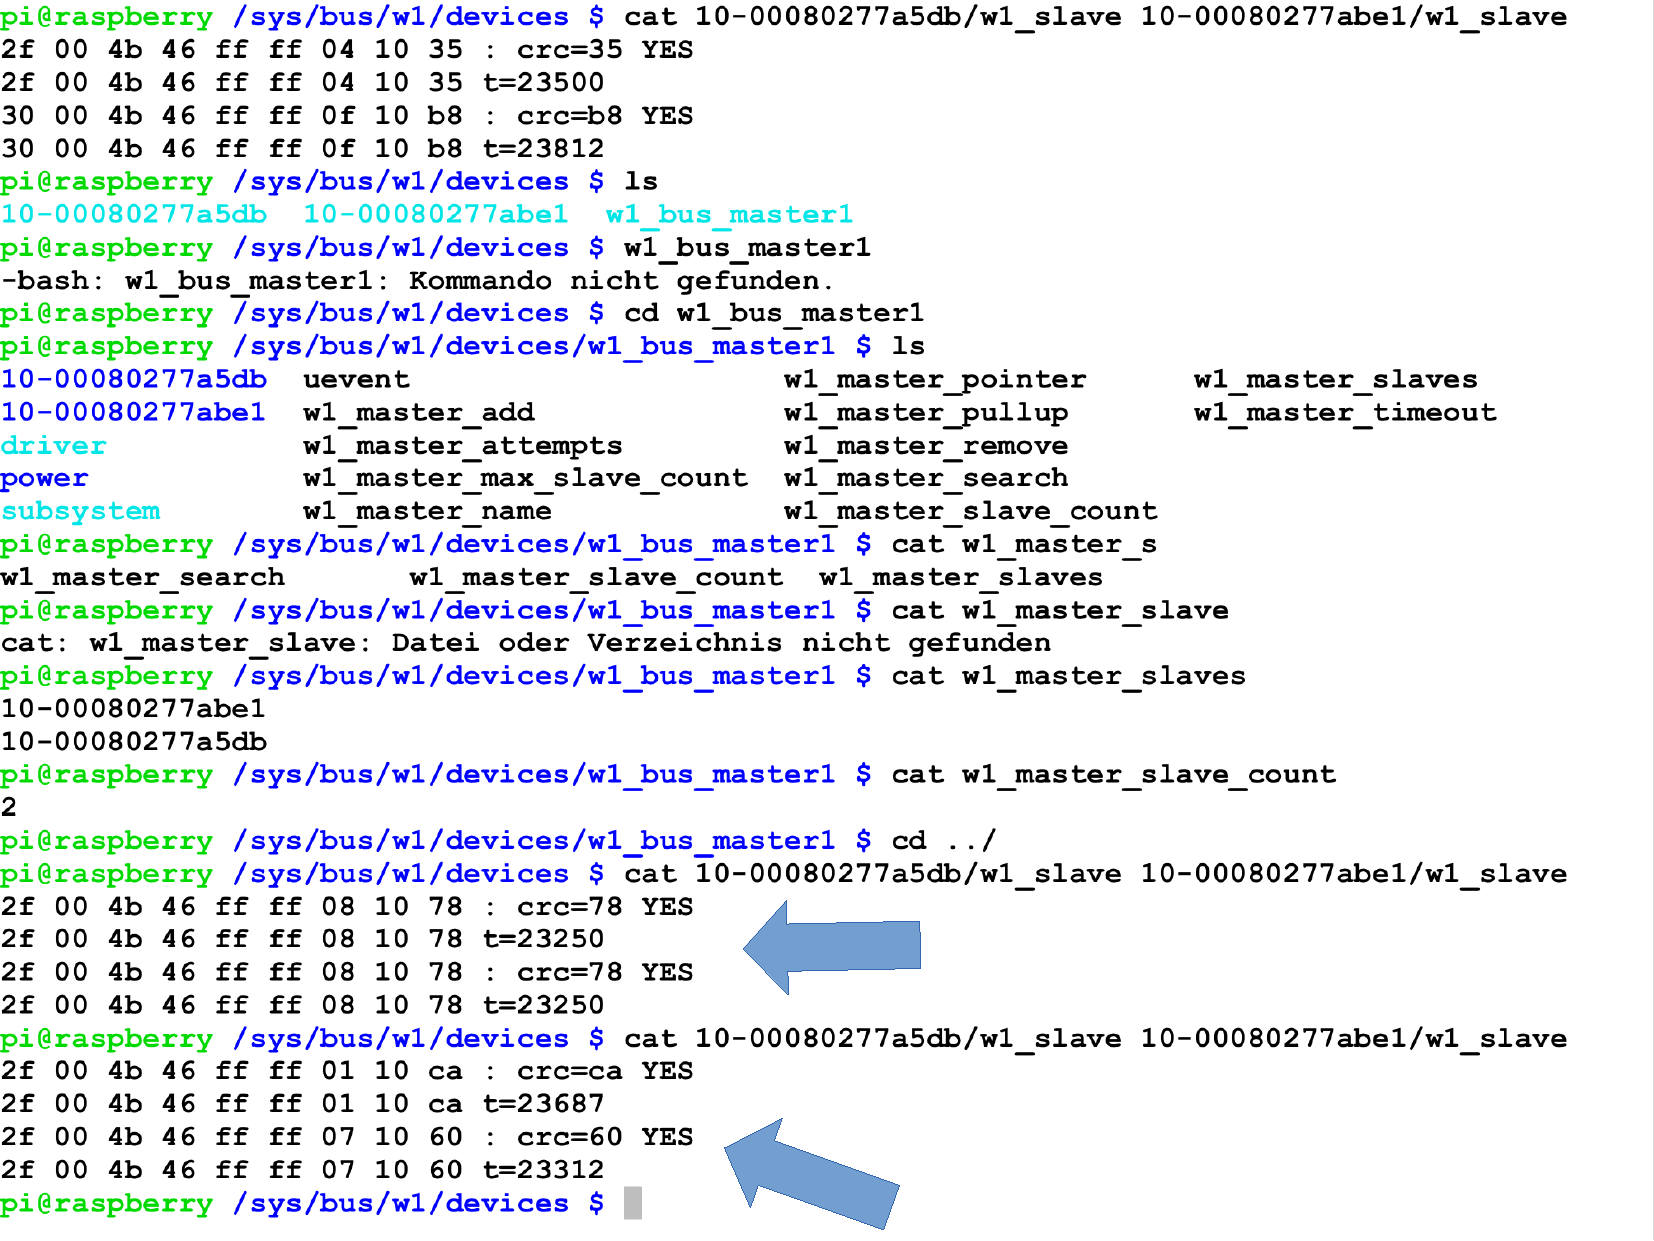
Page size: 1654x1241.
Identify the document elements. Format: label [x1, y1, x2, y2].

picture [0, 0, 1654, 1241]
text_box [724, 1118, 900, 1230]
text_box [743, 900, 921, 995]
